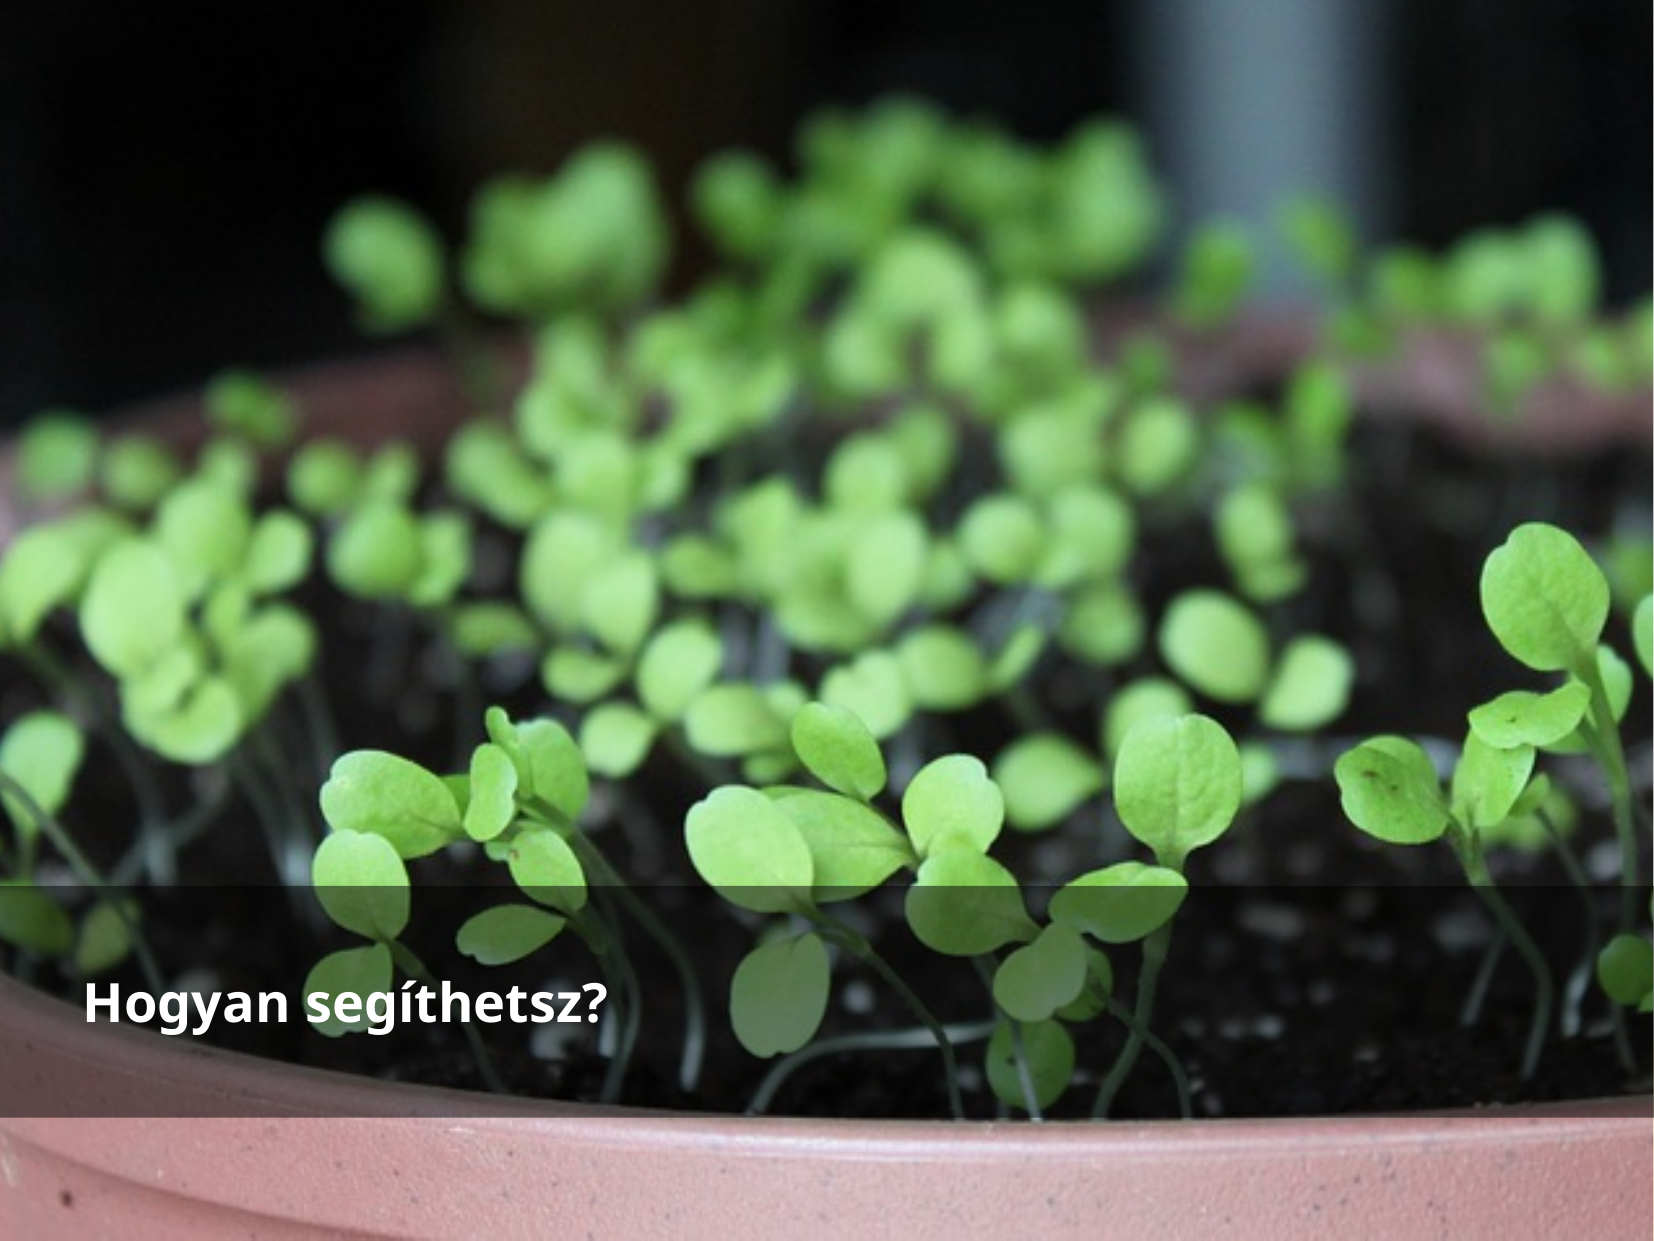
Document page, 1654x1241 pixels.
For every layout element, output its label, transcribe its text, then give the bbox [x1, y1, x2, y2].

picture [0, 0, 1654, 885]
picture [0, 1118, 1654, 1241]
title Hogyan segíthetsz? [0, 885, 1654, 1118]
